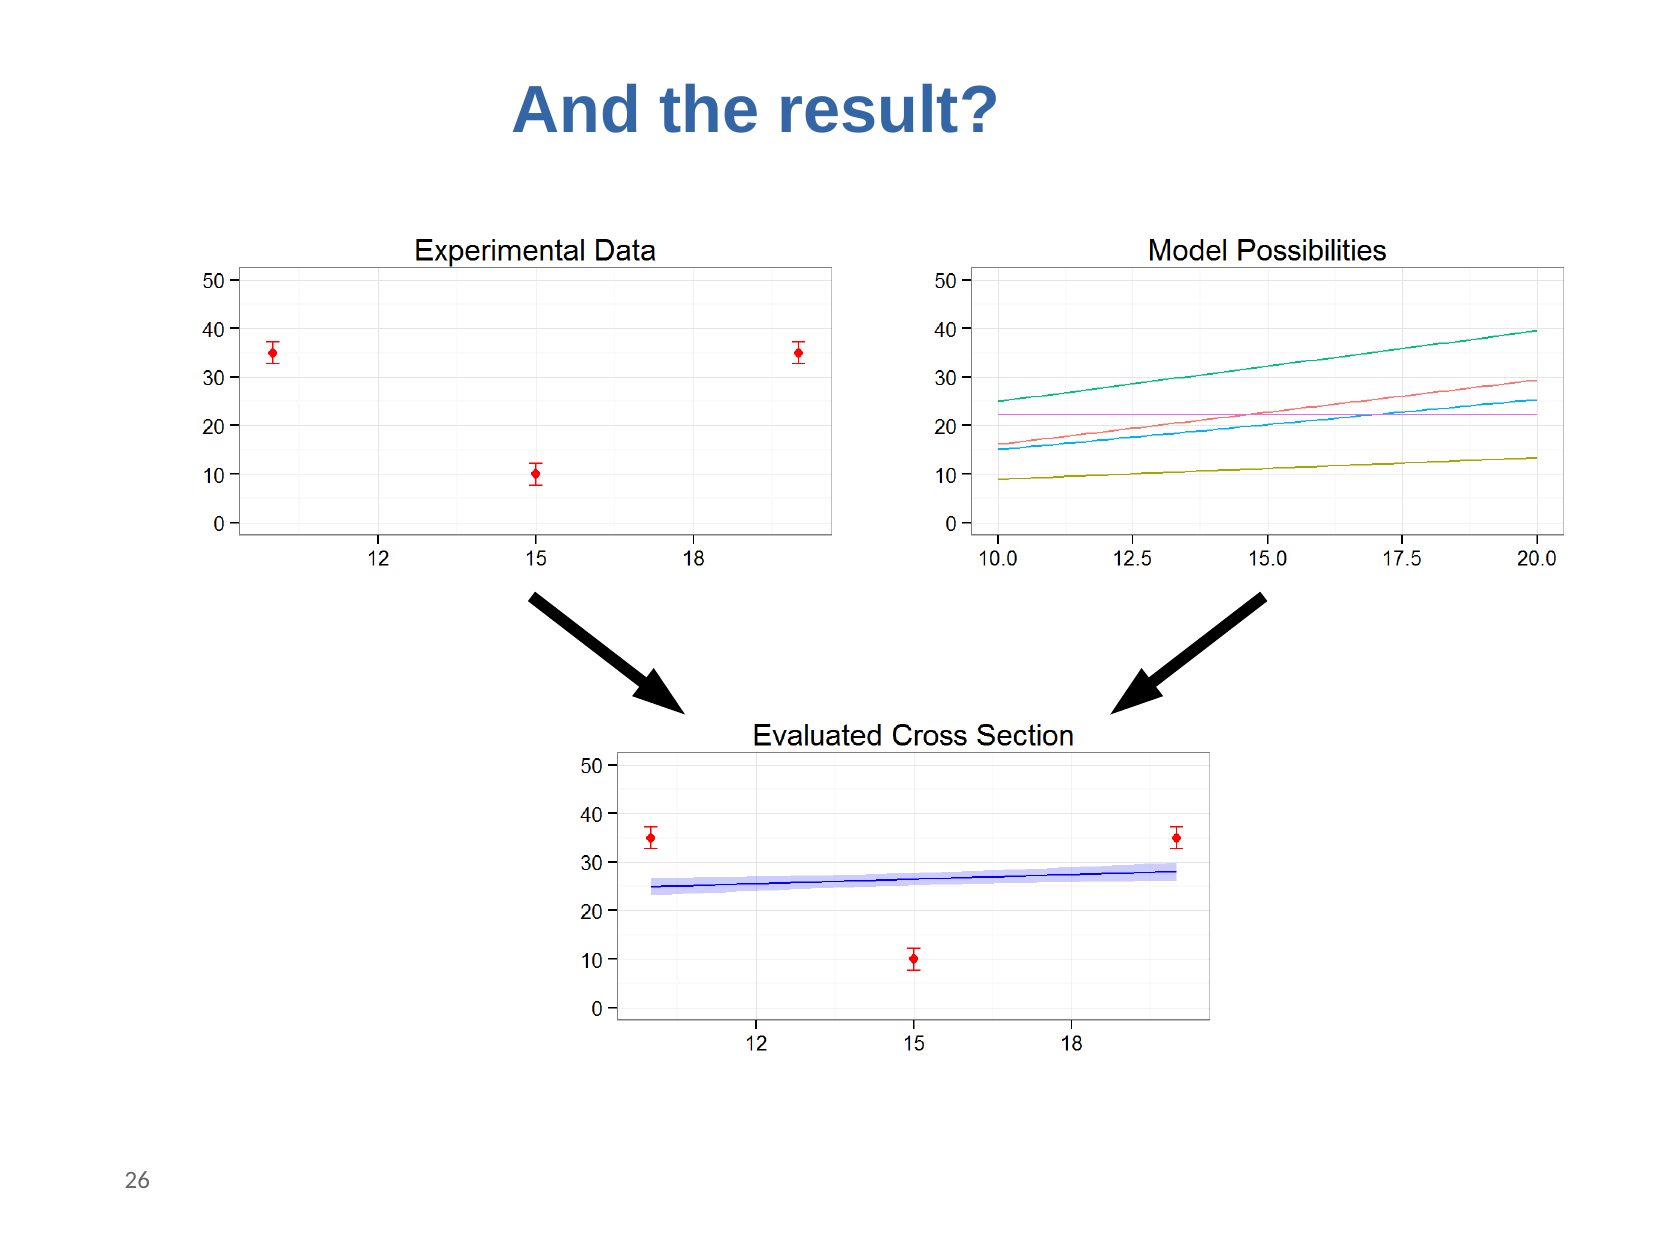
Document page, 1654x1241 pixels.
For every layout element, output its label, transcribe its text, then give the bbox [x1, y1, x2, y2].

title And the result? [147, 5, 1365, 213]
picture [885, 200, 1594, 614]
picture [531, 685, 1240, 1099]
picture [153, 200, 862, 614]
